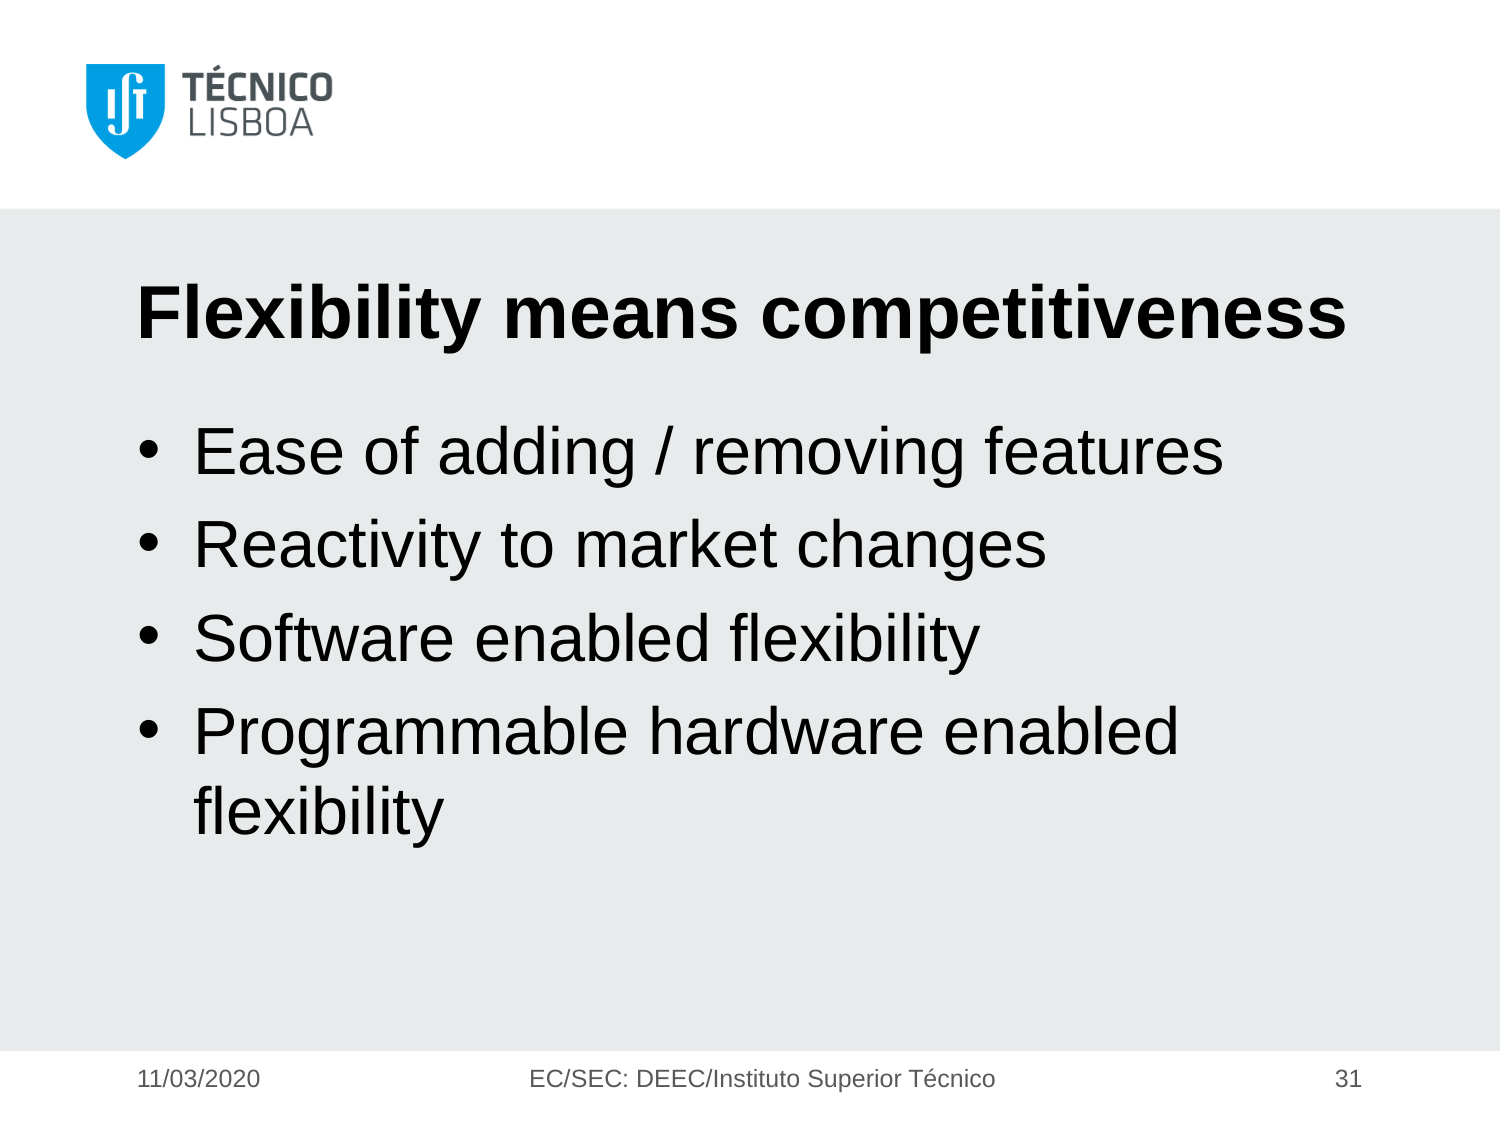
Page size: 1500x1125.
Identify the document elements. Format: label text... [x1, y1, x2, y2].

footer EC/SEC: DEEC/Instituto Superior Técnico [512, 1052, 1021, 1103]
slide_number 11/03/2020 [121, 1052, 425, 1103]
picture [0, 0, 1500, 1125]
title Flexibility means competitiveness [121, 237, 1378, 381]
list Ease of adding / removing features Reactivity to market changes Software enabled flexibility Programmable hardware enabled flexibility [121, 400, 1378, 1005]
slide_number <number> [1077, 1052, 1378, 1103]
